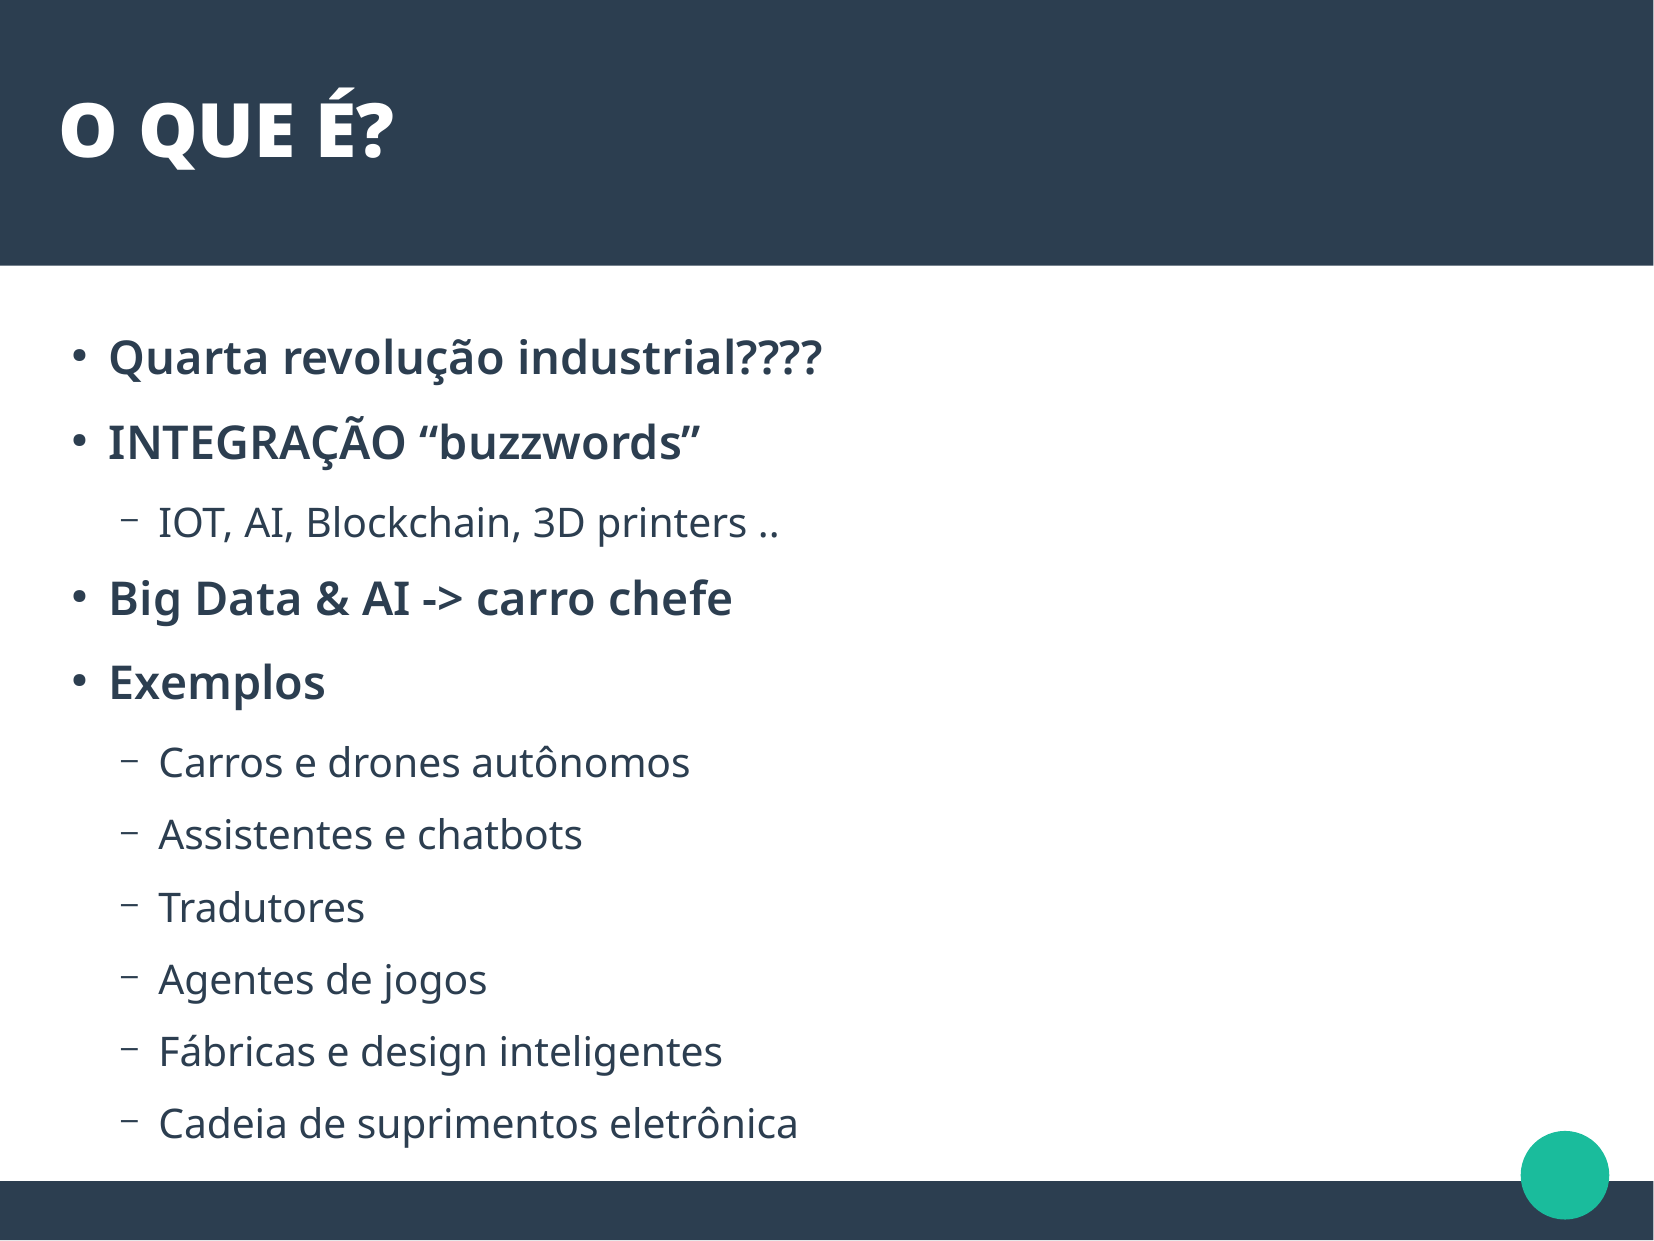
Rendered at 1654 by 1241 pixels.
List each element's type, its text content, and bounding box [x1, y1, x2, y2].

title O QUE É? [59, 49, 1595, 207]
list Quarta revolução industrial???? INTEGRAÇÃO “buzzwords” IOT, AI, Blockchain, 3D printers .. Big Data & AI -> carro chefe Exemplos Carros e drones autônomos Assistentes e chatbots Tradutores Agentes de jogos Fábricas e design inteligentes Cadeia de suprimentos eletrônica [59, 324, 1595, 1152]
